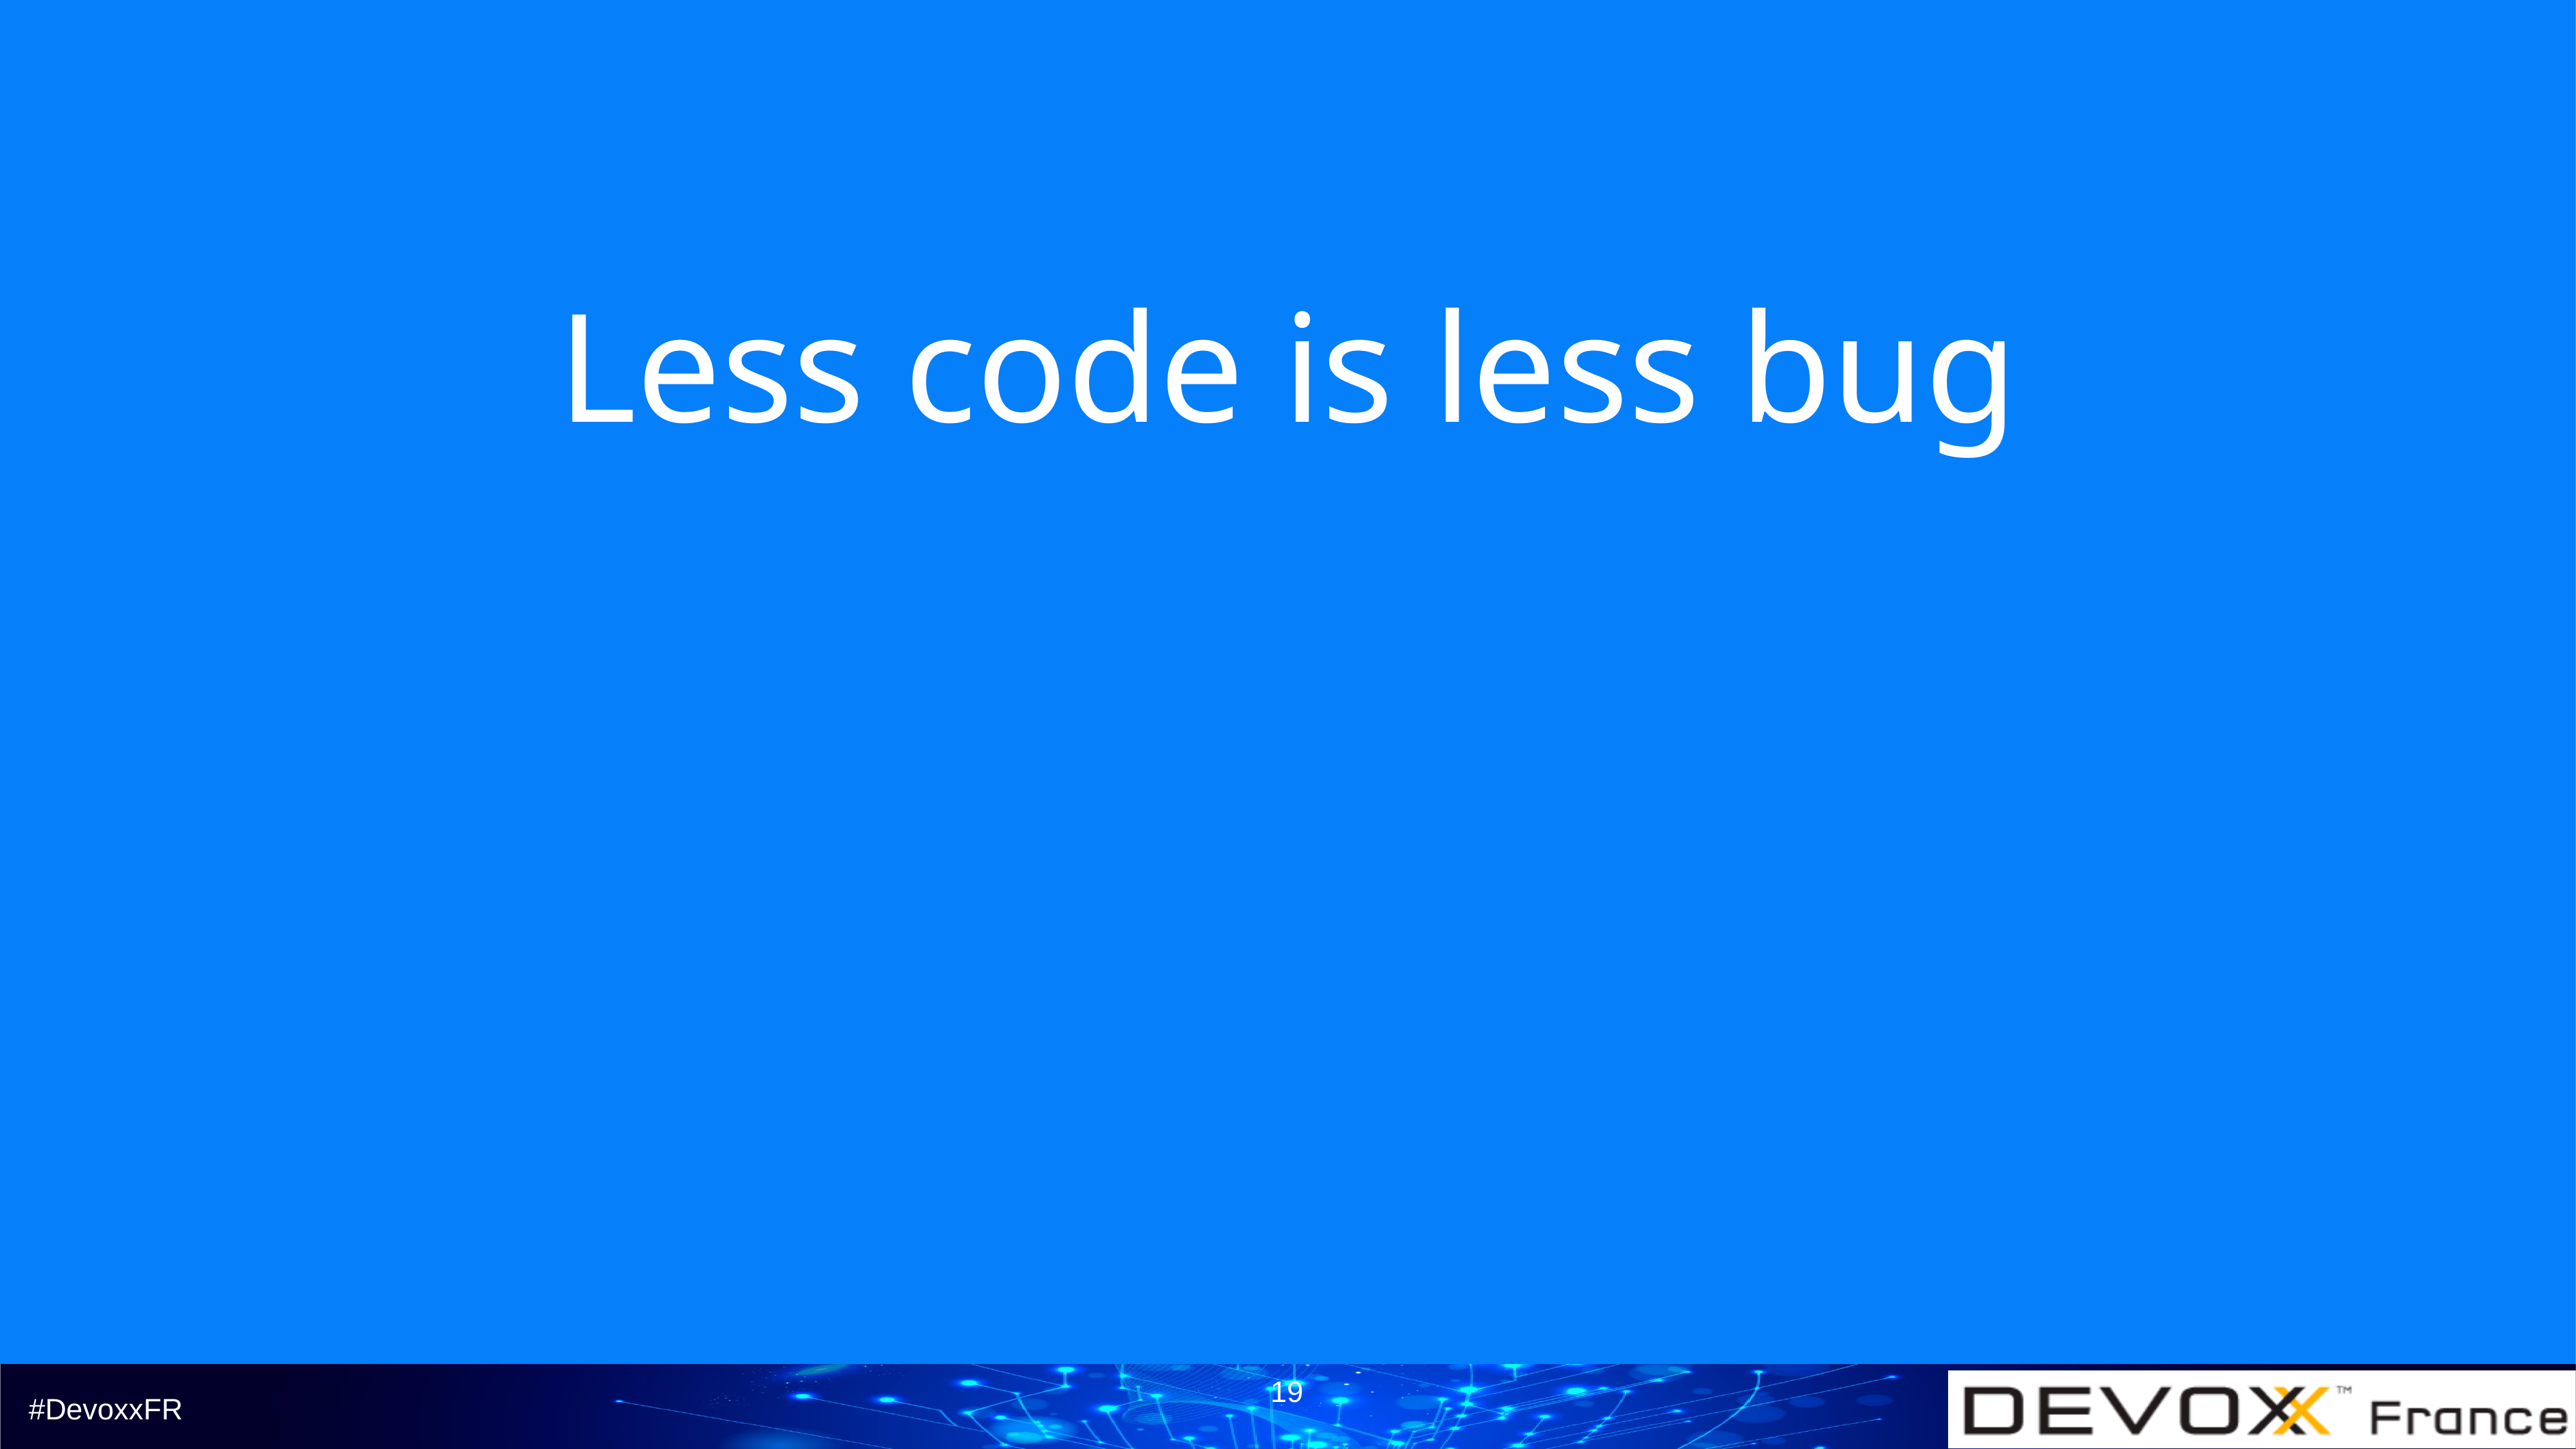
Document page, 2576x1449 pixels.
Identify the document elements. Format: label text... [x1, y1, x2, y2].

picture [1309, 1442, 1326, 1449]
picture [0, 1364, 2576, 1449]
title Less code is less bug [463, 204, 2113, 525]
slide_number 19 [1264, 1375, 1310, 1427]
